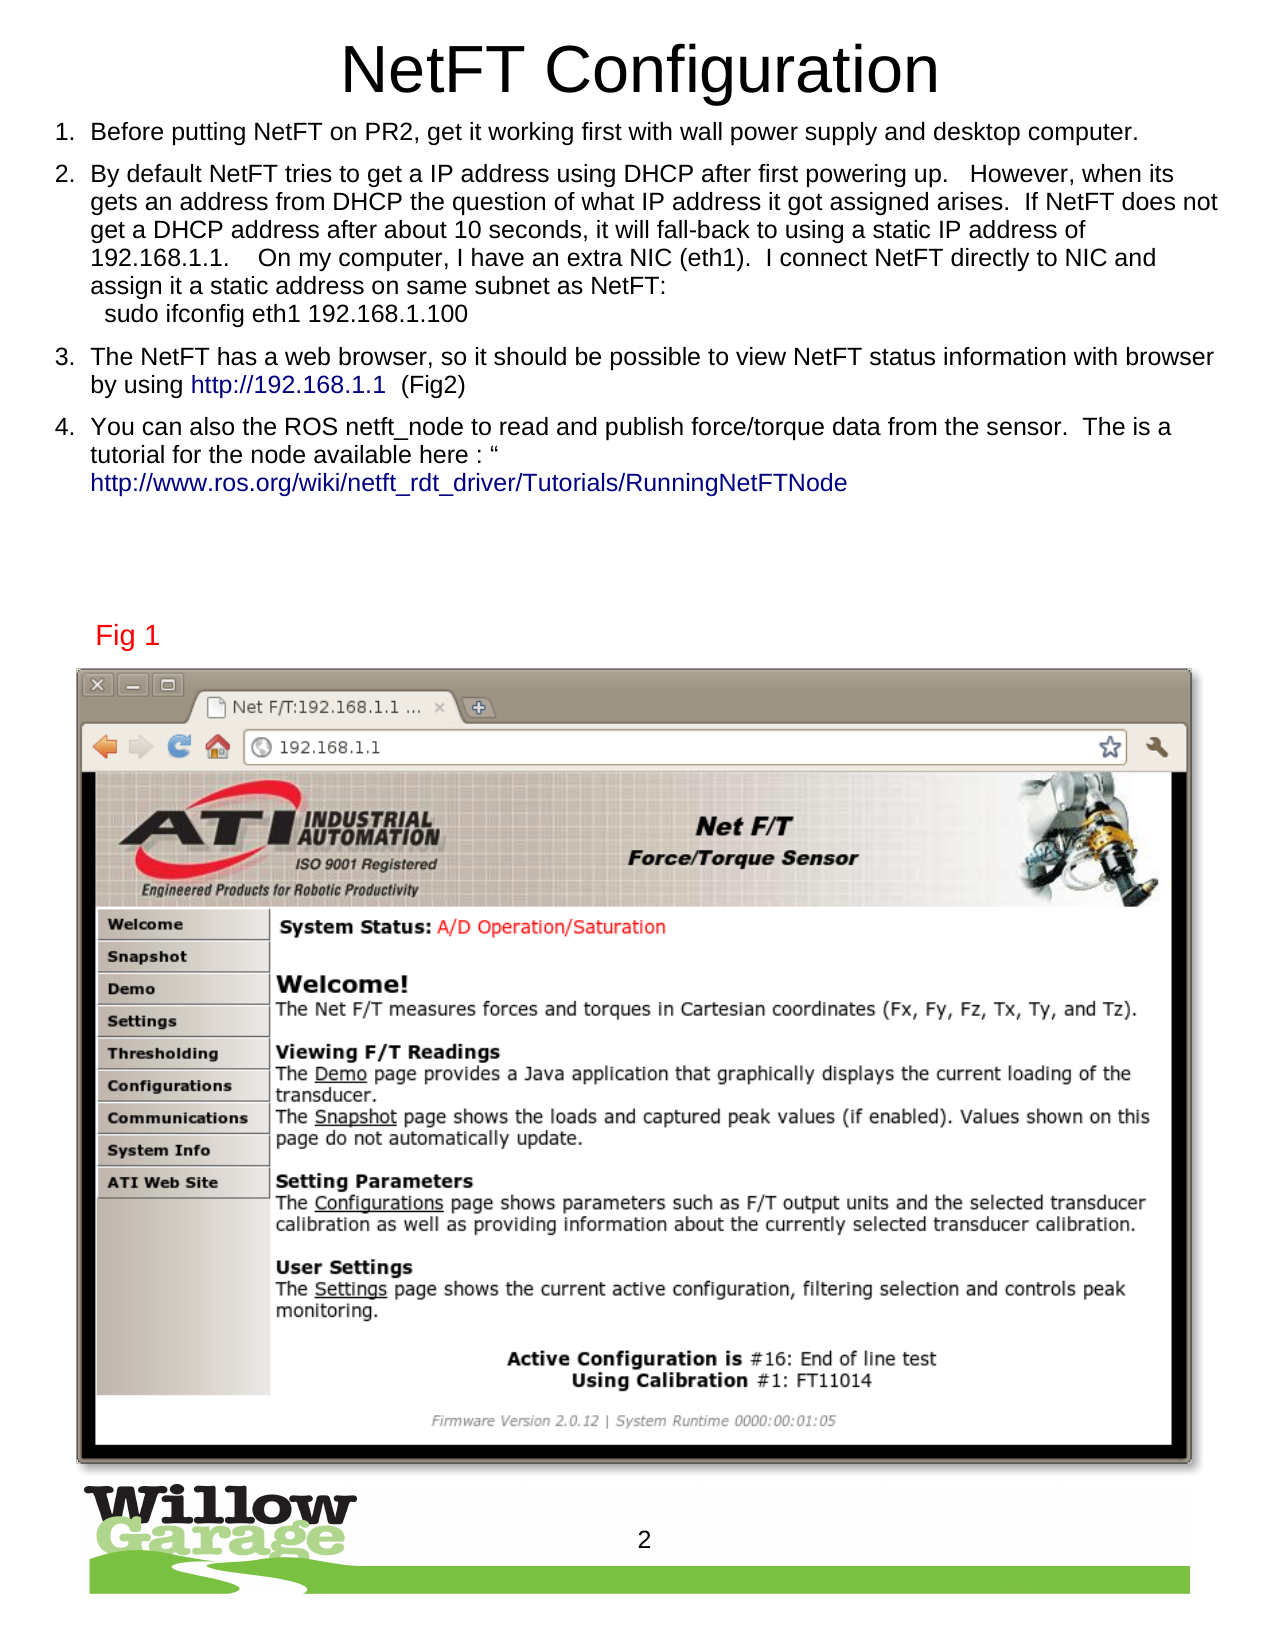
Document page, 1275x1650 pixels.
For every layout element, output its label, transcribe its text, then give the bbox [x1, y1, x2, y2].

text_box Fig 1 [80, 611, 190, 660]
picture [70, 662, 1204, 1476]
title NetFT Configuration [84, 18, 1190, 117]
picture [84, 1484, 1190, 1594]
list Before putting NetFT on PR2, get it working first with wall power supply and desktop computer. By default NetFT tries to get a IP address using DHCP after first powering up. However, when its gets an address from DHCP the question of what IP address it got assigned arises. If NetFT does not get a DHCP address after about 10 seconds, it will fall-back to using a static IP address of 192.168.1.1. On my computer, I have an extra NIC (eth1). I connect NetFT directly to NIC and assign it a static address on same subnet as NetFT: sudo ifconfig eth1 192.168.1.100 The NetFT has a web browser, so it should be possible to view NetFT status information with browser by using http://192.168.1.1 (Fig2) You can also the ROS netft_node to read and publish force/torque data from the sensor. The is a tutorial for the node available here : “http://www.ros.org/wiki/netft_rdt_driver/Tutorials/RunningNetFTNode [54, 117, 1223, 575]
